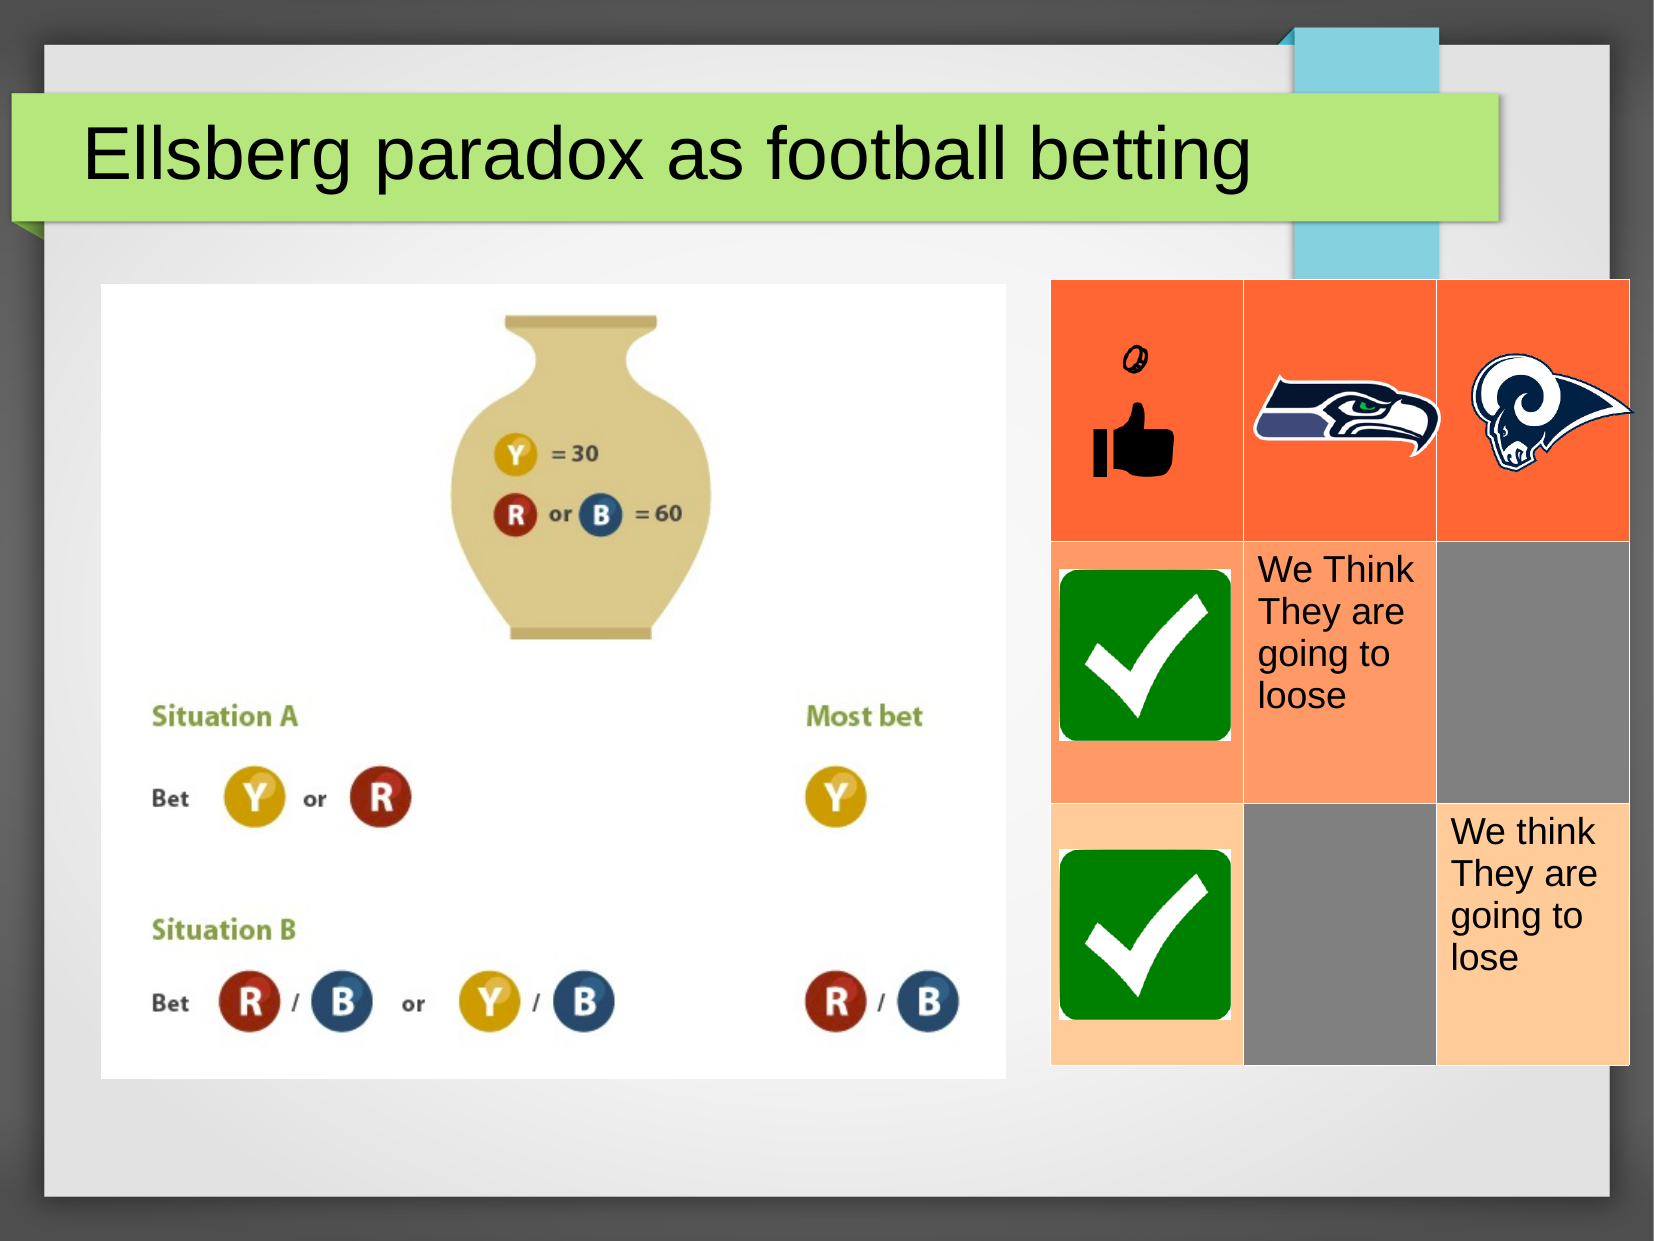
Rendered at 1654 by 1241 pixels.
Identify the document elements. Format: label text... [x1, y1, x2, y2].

table_cell We think They are going to lose [1437, 804, 1629, 1065]
list [82, 295, 901, 1141]
table_header [1051, 280, 1243, 541]
table_header [1437, 280, 1629, 541]
table_cell [1051, 804, 1243, 1065]
table_cell We Think They are going to loose [1244, 542, 1436, 803]
table_cell [1051, 542, 1243, 803]
title Ellsberg paradox as football betting [82, 94, 1264, 213]
table_header [1244, 280, 1436, 541]
picture [0, 0, 1654, 1241]
table_cell [1437, 542, 1629, 803]
table_cell [1244, 804, 1436, 1065]
